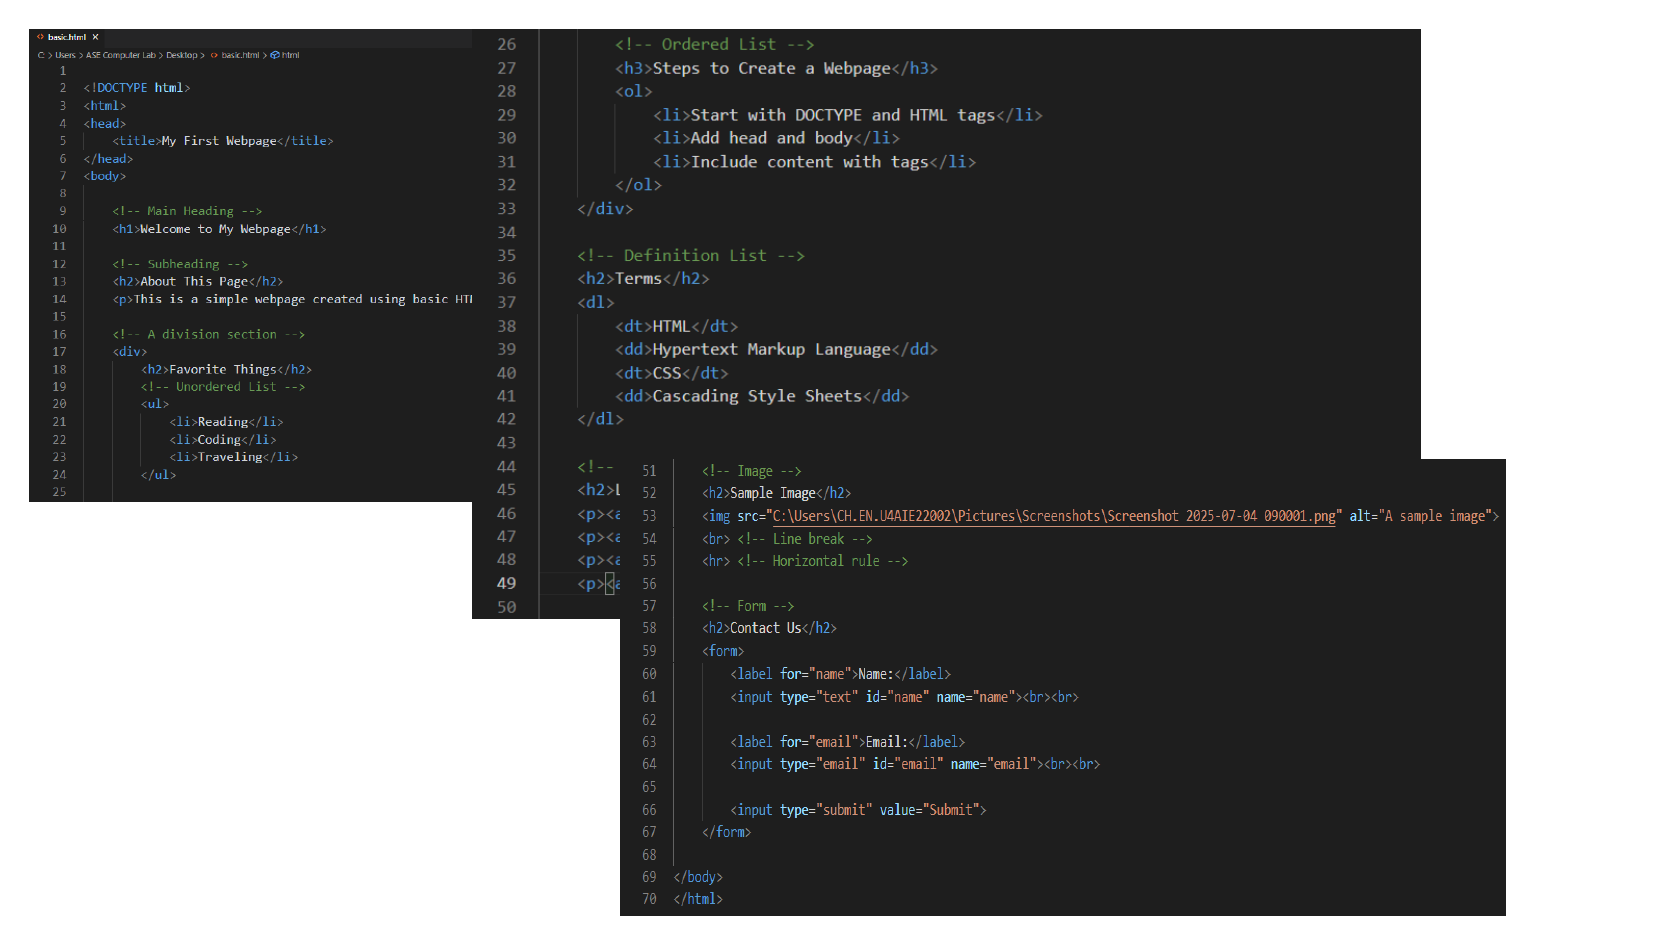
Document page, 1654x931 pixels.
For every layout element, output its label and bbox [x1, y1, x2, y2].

picture [29, 29, 1506, 916]
